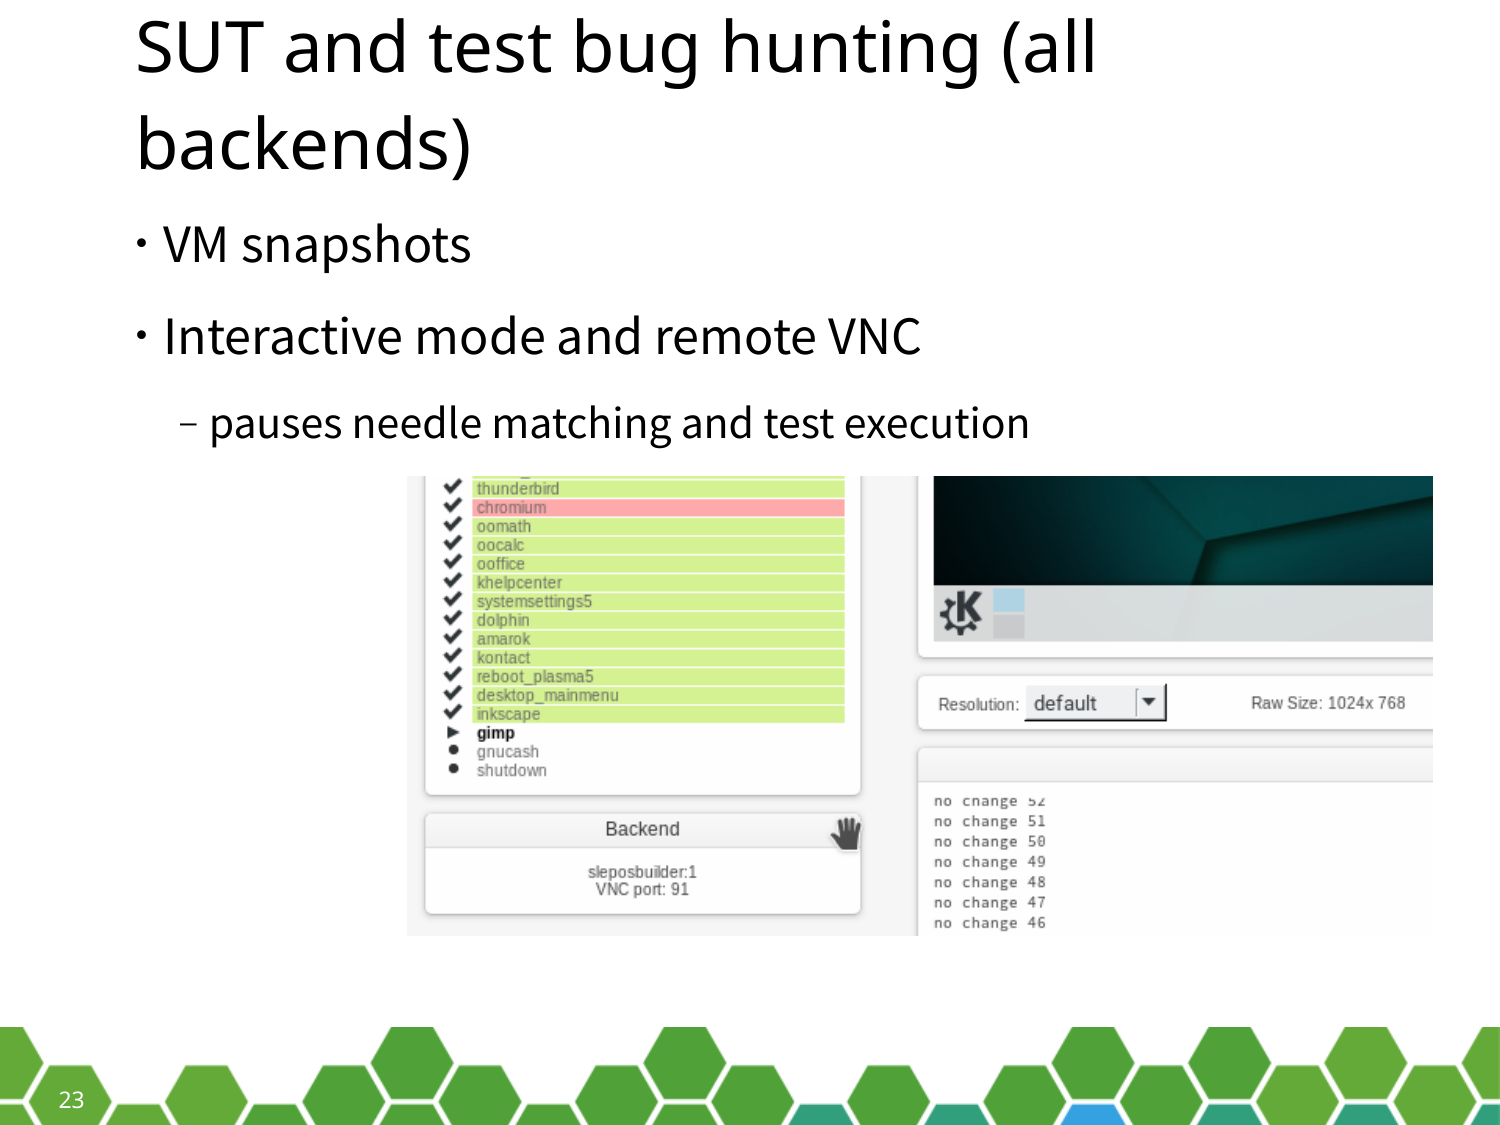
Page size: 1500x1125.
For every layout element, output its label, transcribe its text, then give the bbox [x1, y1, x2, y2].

picture [0, 1027, 1500, 1125]
picture [407, 476, 1433, 936]
list VM snapshots Interactive mode and remote VNC pauses needle matching and test execution [135, 209, 1372, 862]
title SUT and test bug hunting (all backends) [135, 12, 1372, 175]
